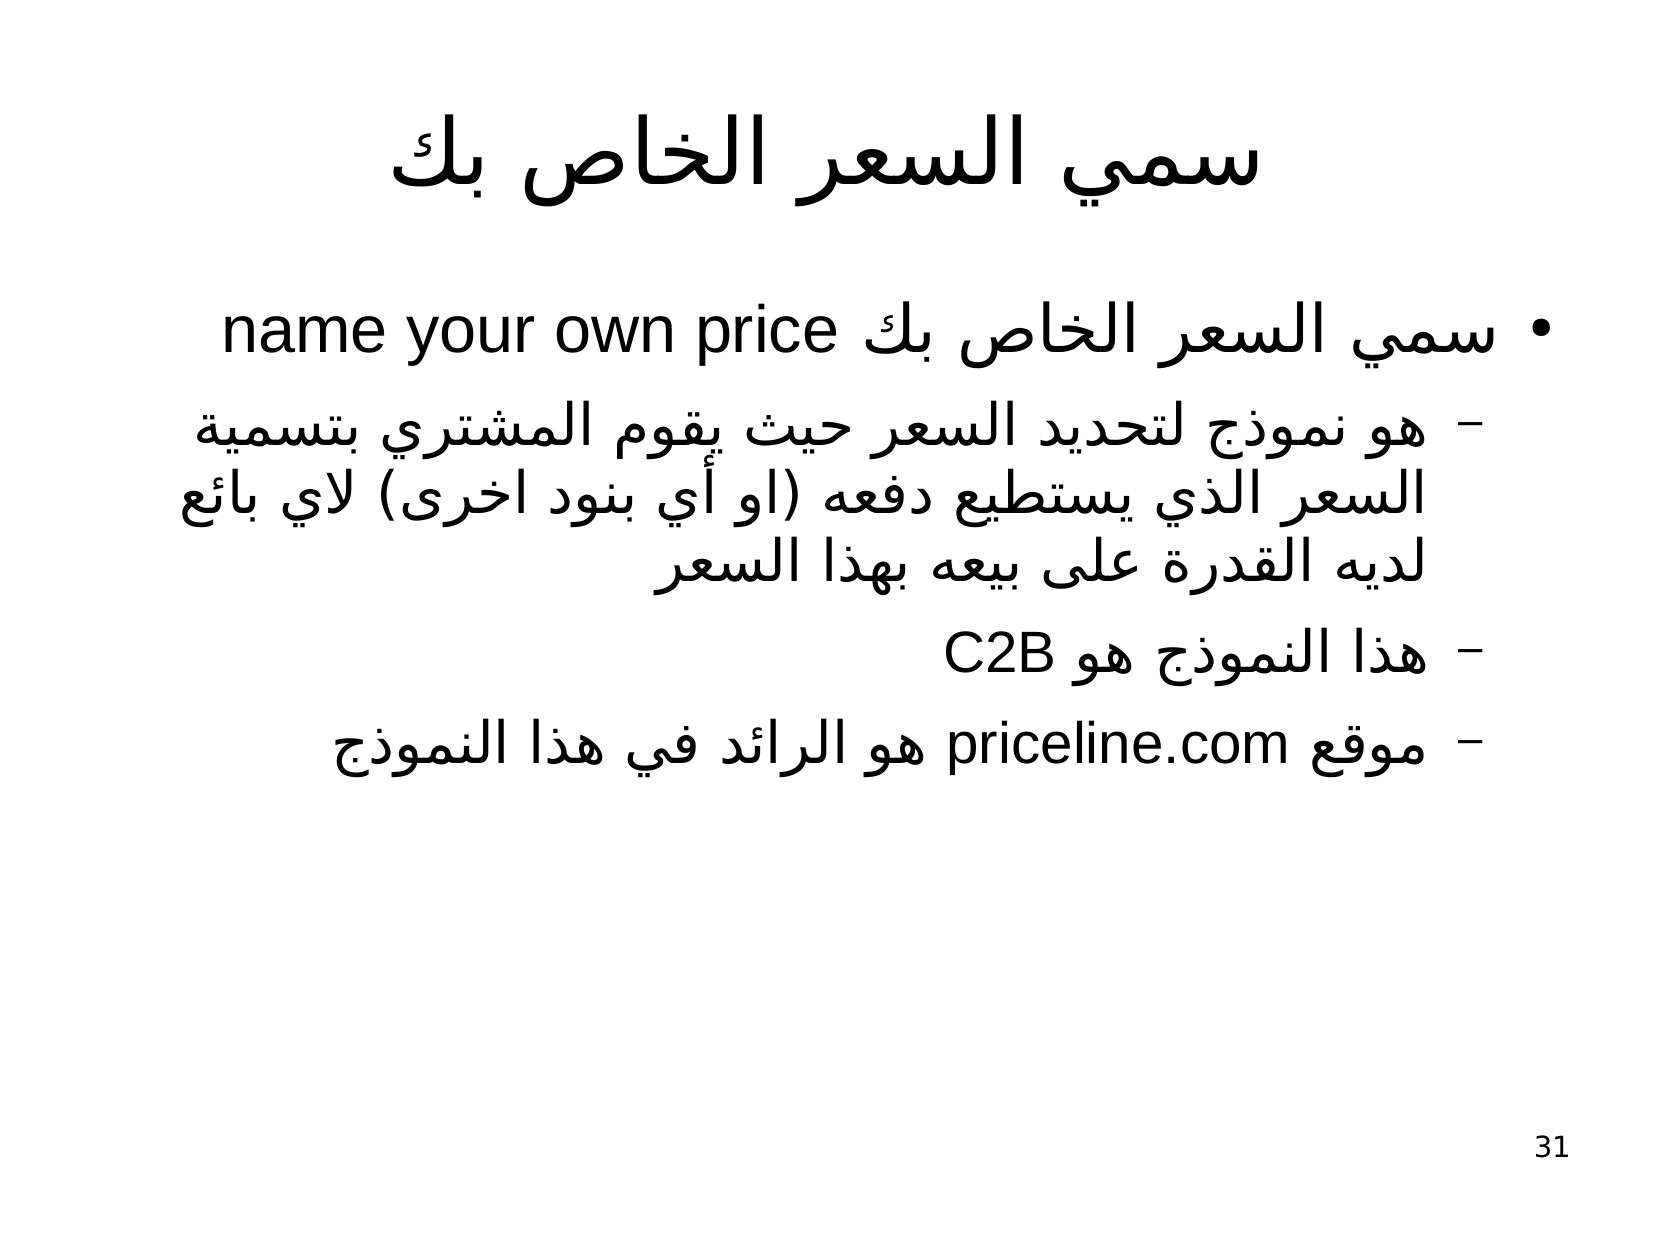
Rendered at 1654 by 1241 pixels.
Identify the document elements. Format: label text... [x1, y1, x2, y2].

list سمي السعر الخاص بك name your own price هو نموذج لتحديد السعر حيث يقوم المشتري بتسمية السعر الذي يستطيع دفعه (او أي بنود اخرى) لاي بائع لديه القدرة على بيعه بهذا السعر هذا النموذج هو C2B موقع priceline.com هو الرائد في هذا النموذج [82, 290, 1571, 1010]
title سمي السعر الخاص بك [82, 49, 1571, 257]
